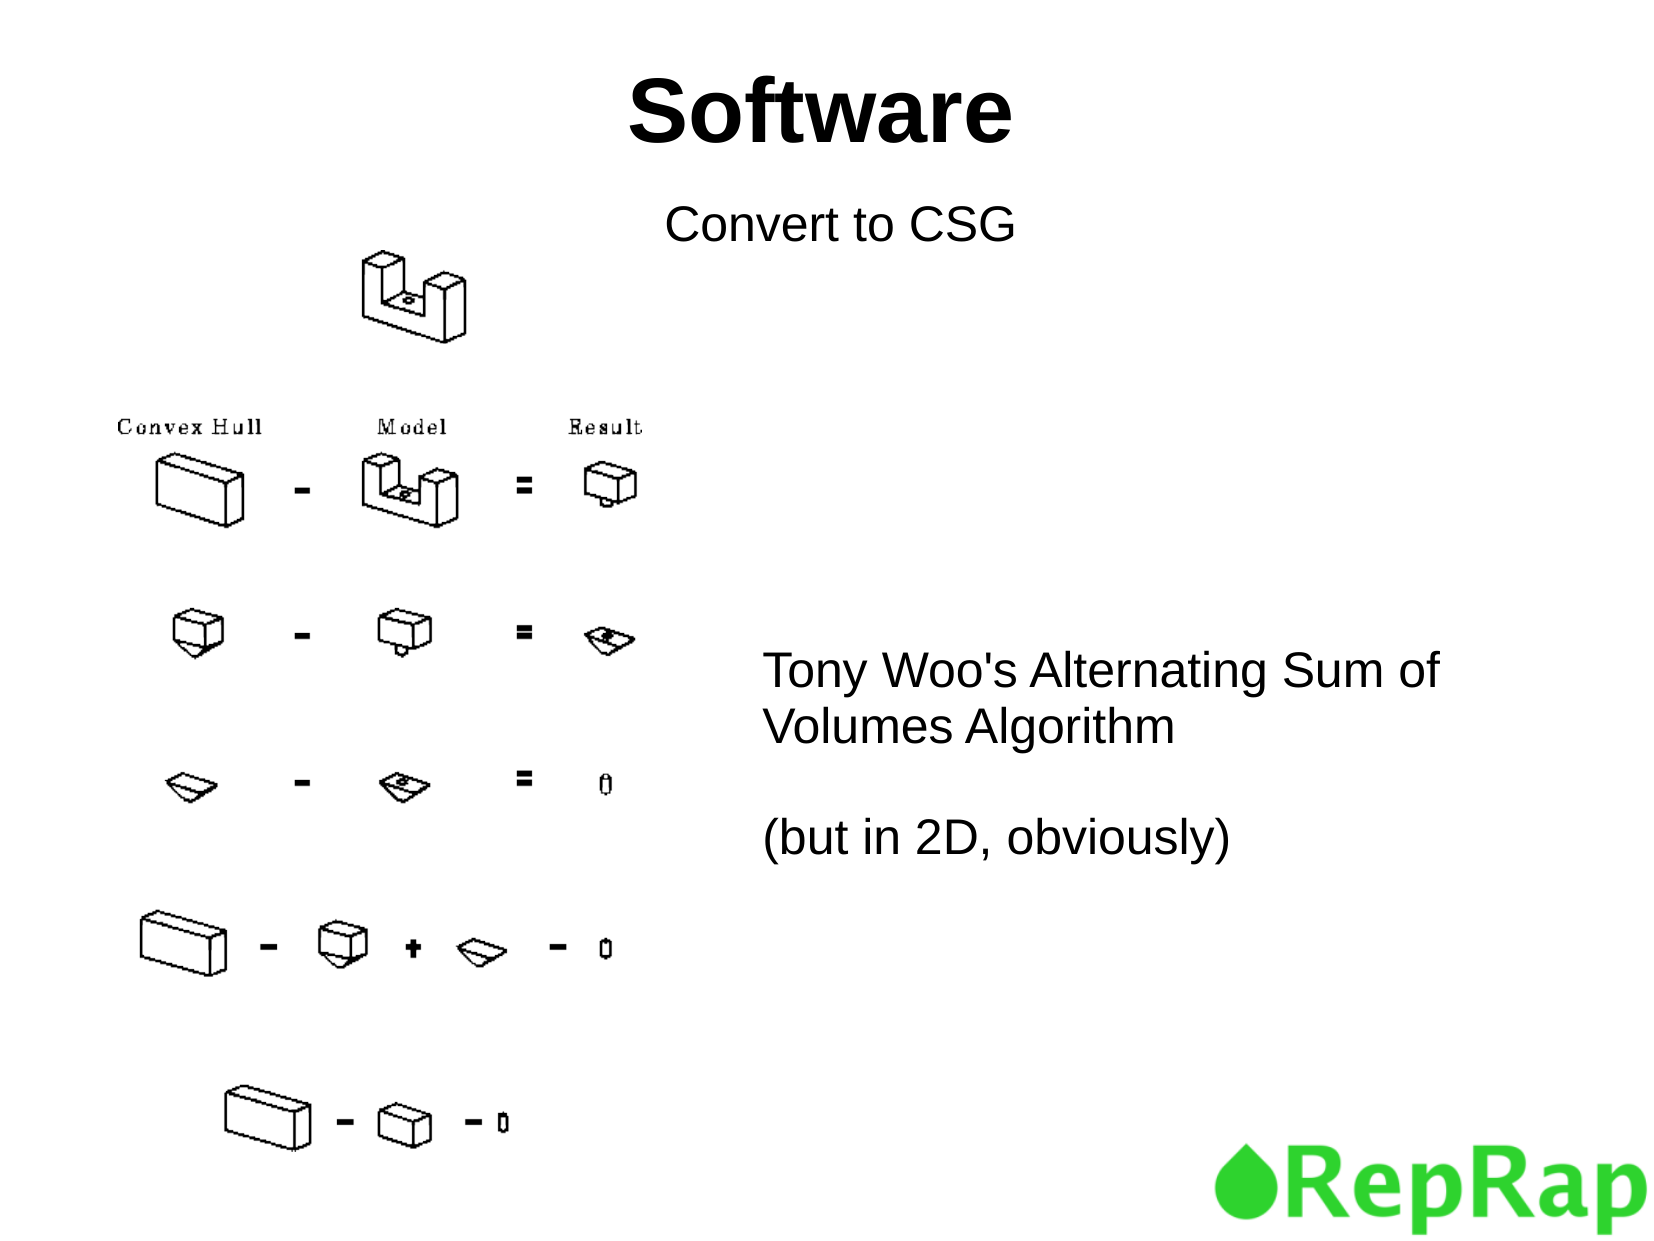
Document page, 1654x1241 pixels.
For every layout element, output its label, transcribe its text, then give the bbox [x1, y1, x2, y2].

picture [1210, 1140, 1653, 1241]
picture [118, 250, 642, 1152]
text_box Convert to CSG Tony Woo's Alternating Sum of Volumes Algorithm (but in 2D, obviously) [649, 188, 1565, 948]
title Software [76, 14, 1565, 207]
